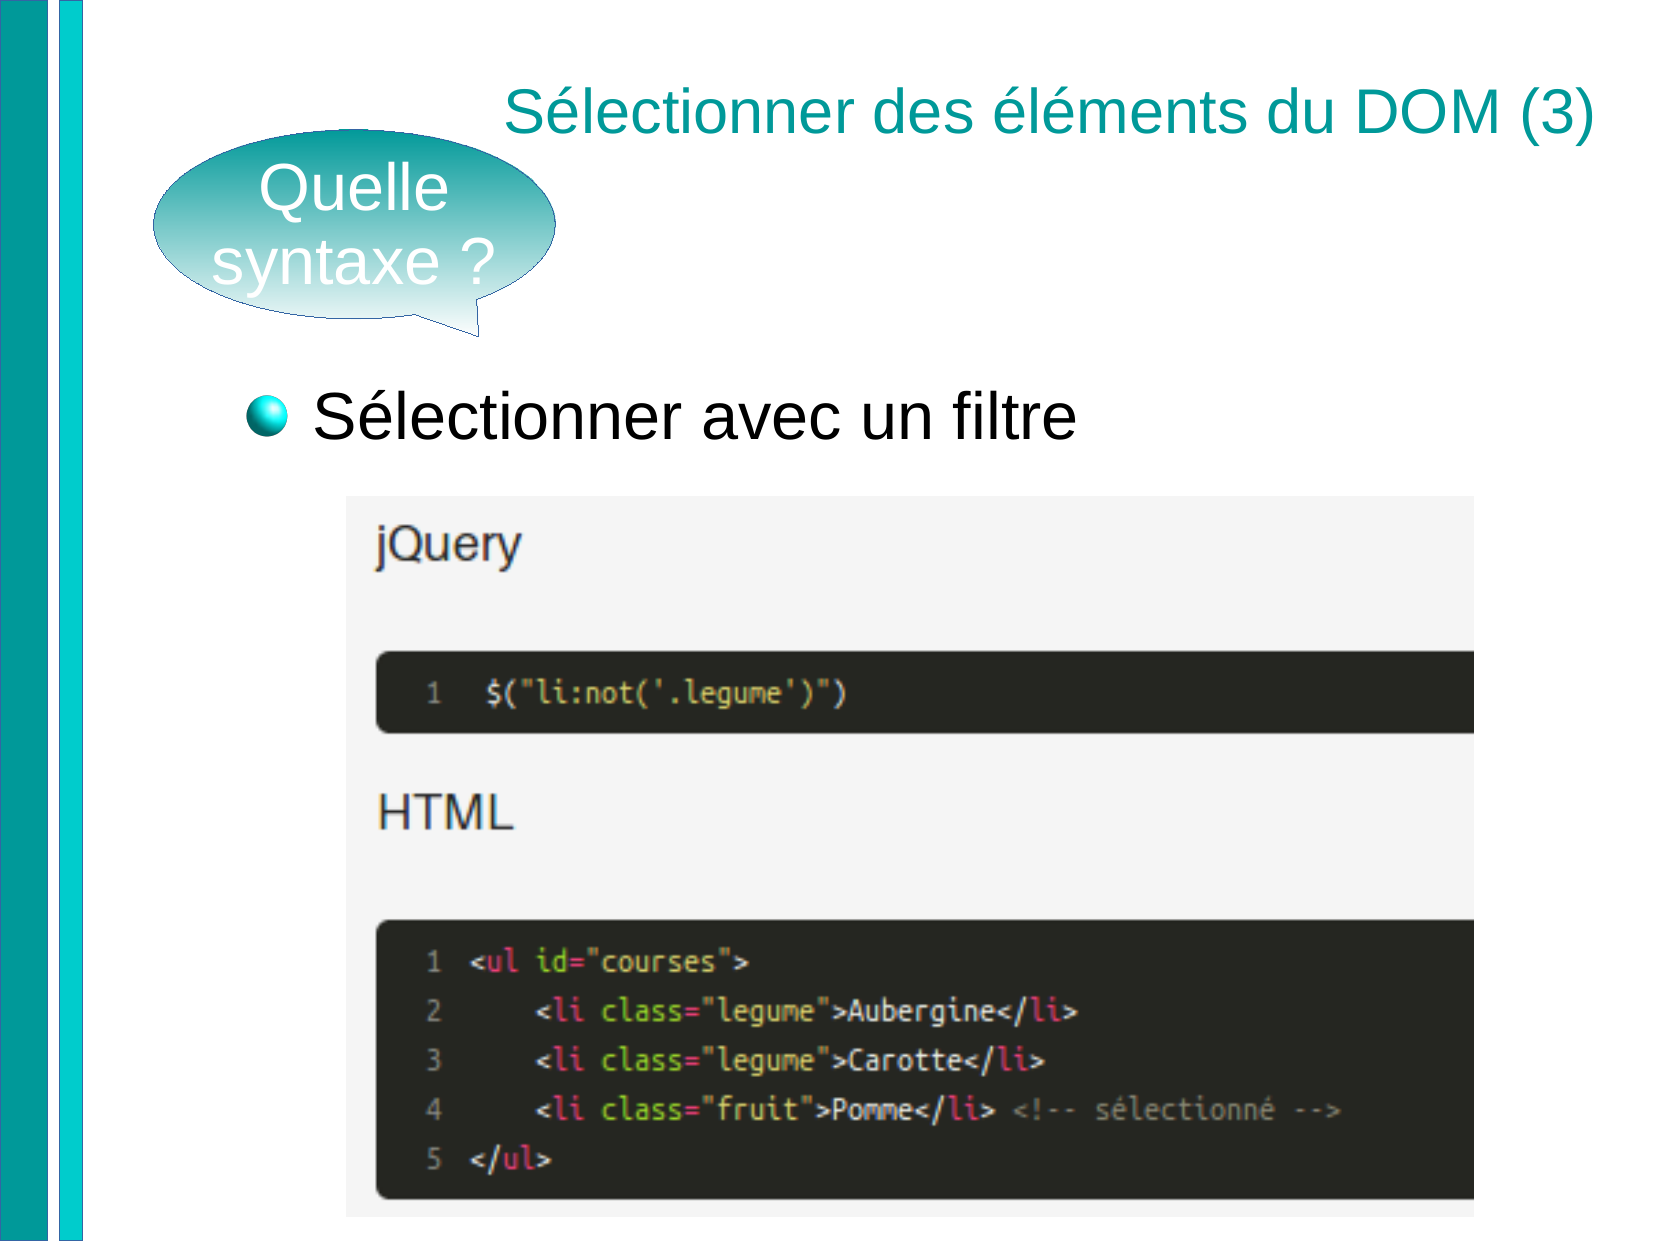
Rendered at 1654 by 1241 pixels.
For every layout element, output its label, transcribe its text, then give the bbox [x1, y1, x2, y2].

picture [346, 496, 1474, 1217]
text_box [59, 0, 83, 1241]
text_box Sélectionner des éléments du DOM (3) [454, 76, 1629, 213]
list Sélectionner avec un filtre [242, 379, 1613, 1241]
text_box [0, 0, 48, 1241]
text_box Quelle syntaxe ? [153, 129, 556, 337]
